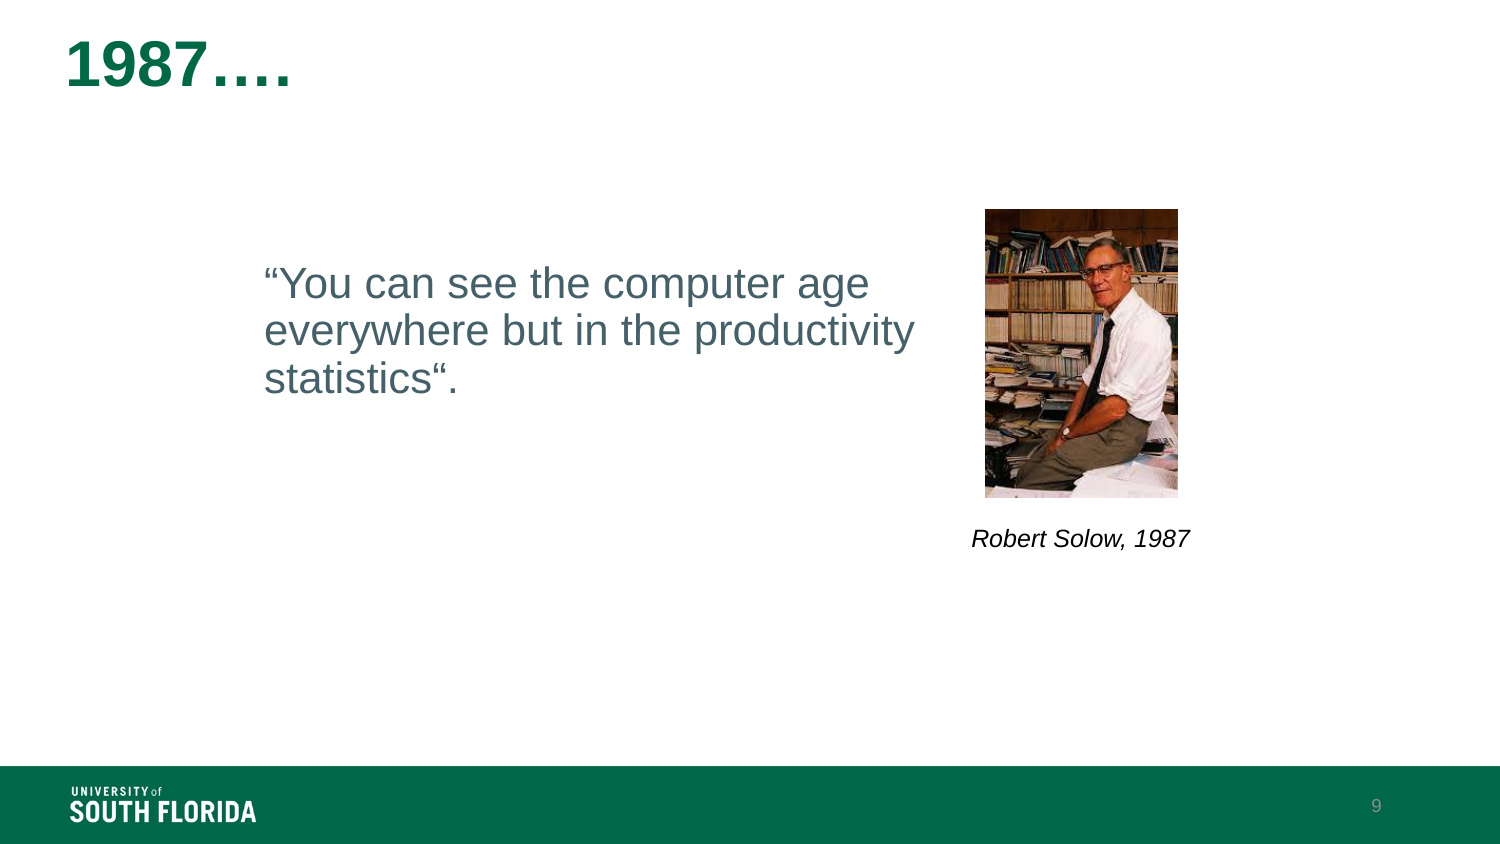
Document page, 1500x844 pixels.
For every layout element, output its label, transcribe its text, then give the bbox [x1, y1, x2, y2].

title 1987…. [50, 23, 1345, 187]
list “You can see the computer age everywhere but in the productivity statistics“. [249, 253, 1060, 789]
text_box Robert Solow, 1987 [955, 515, 1213, 560]
picture [0, 0, 1500, 844]
